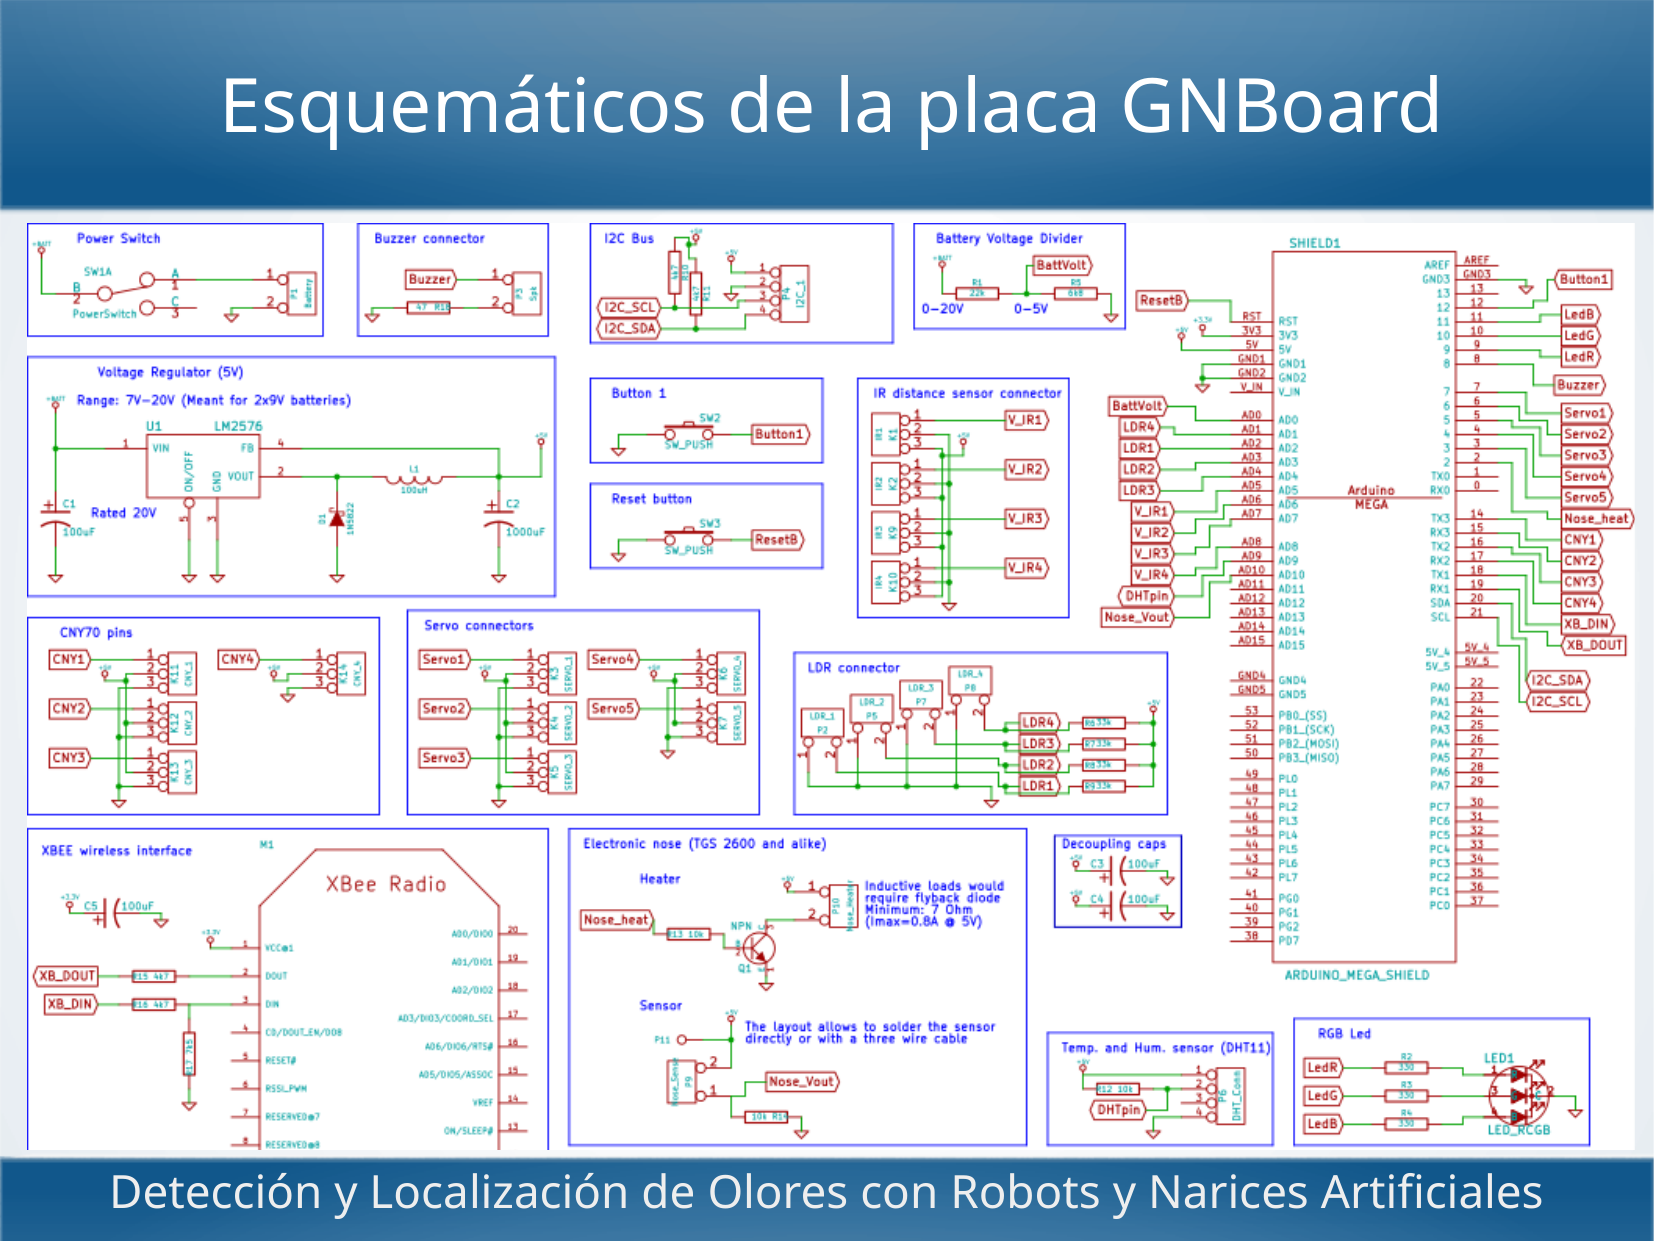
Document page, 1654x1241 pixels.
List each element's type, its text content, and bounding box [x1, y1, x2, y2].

text_box Detección y Localización de Olores con Robots y Narices Artificiales [0, 1148, 1654, 1241]
picture [0, 0, 1654, 1150]
title Esquemáticos de la placa GNBoard [30, 10, 1636, 196]
